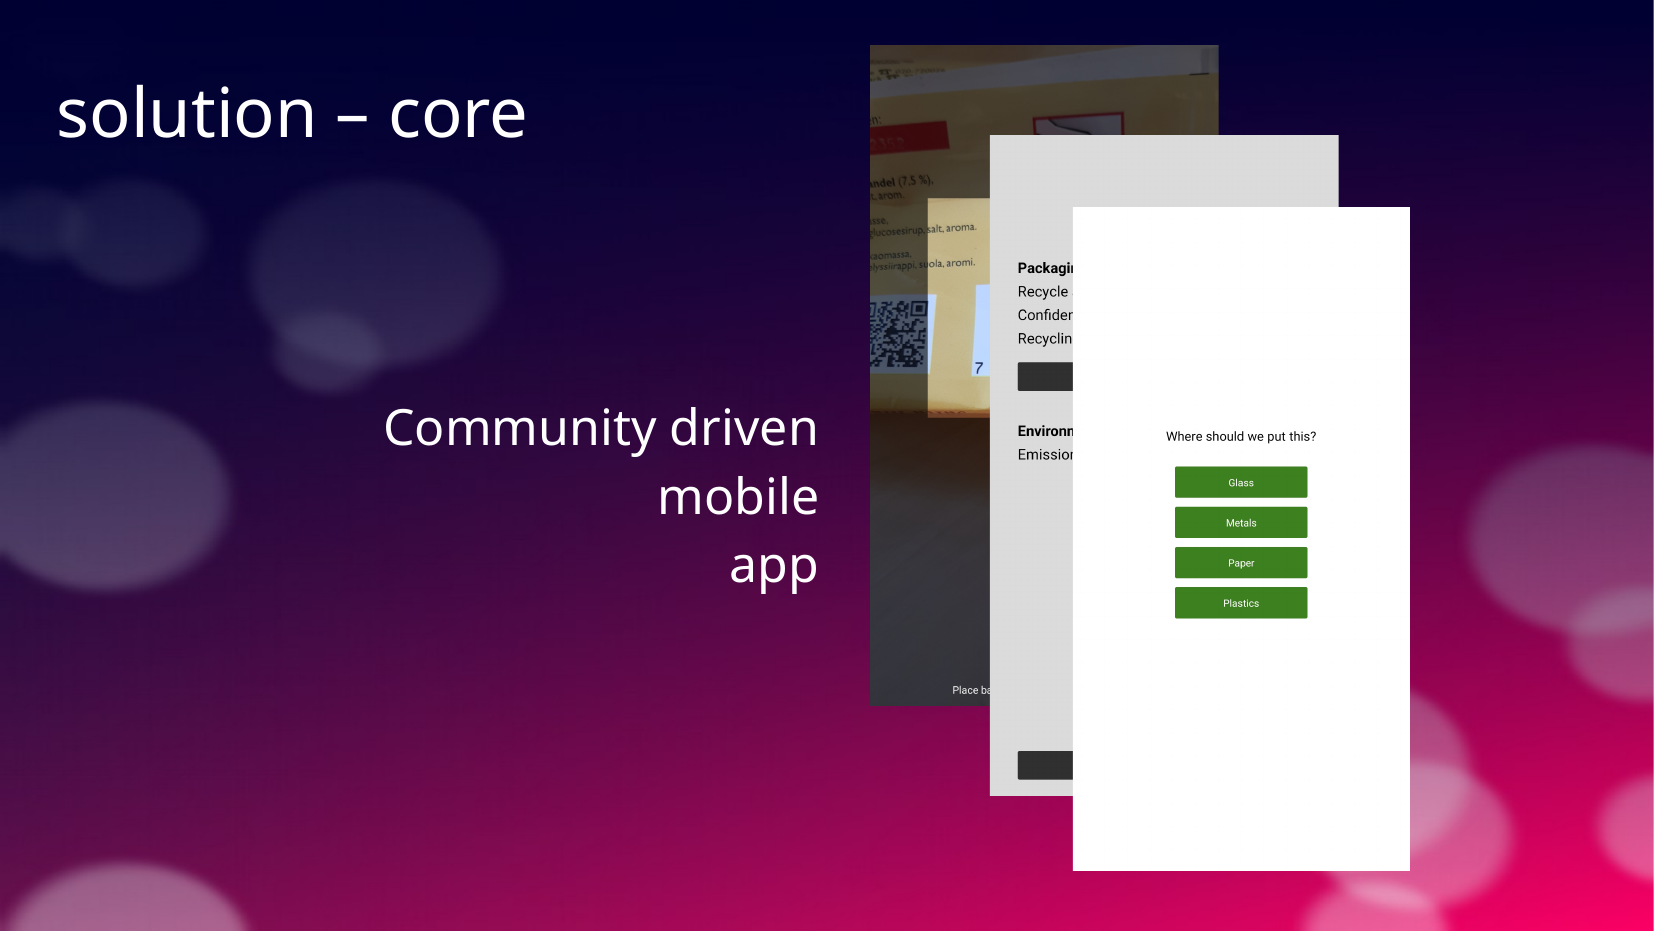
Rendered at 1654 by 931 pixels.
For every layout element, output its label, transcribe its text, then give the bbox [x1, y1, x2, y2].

picture [0, 0, 1654, 931]
text_box Community driven mobile app [375, 240, 833, 750]
title solution – core [56, 33, 1546, 190]
